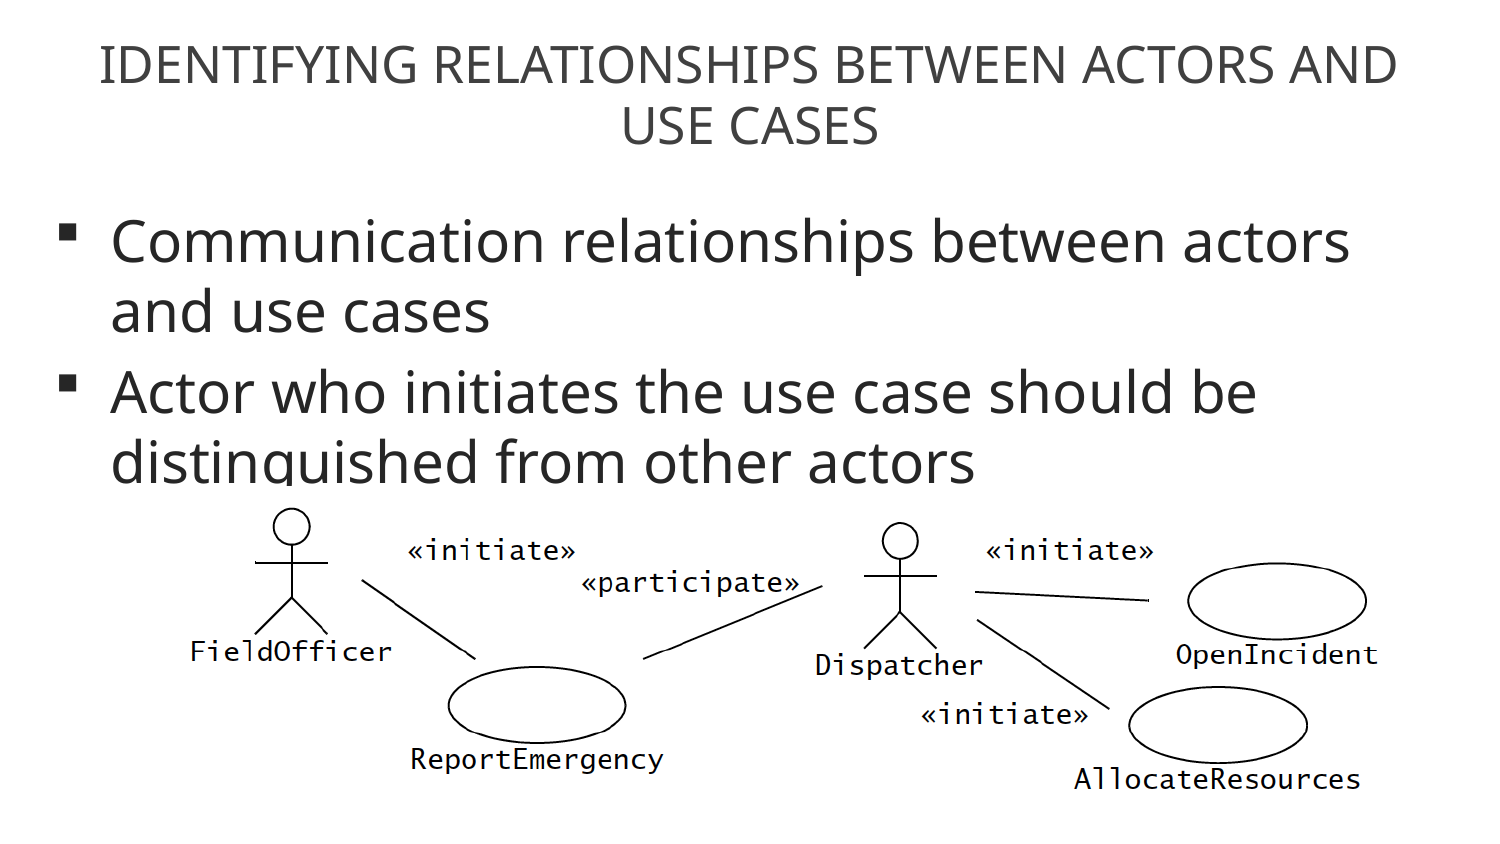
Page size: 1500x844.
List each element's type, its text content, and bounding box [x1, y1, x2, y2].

list Communication relationships between actors and use cases Actor who initiates the use case should be distinguished from other actors [39, 196, 1481, 754]
title Identifying relationships between actors and use cases [75, 23, 1425, 164]
picture [179, 486, 1401, 815]
